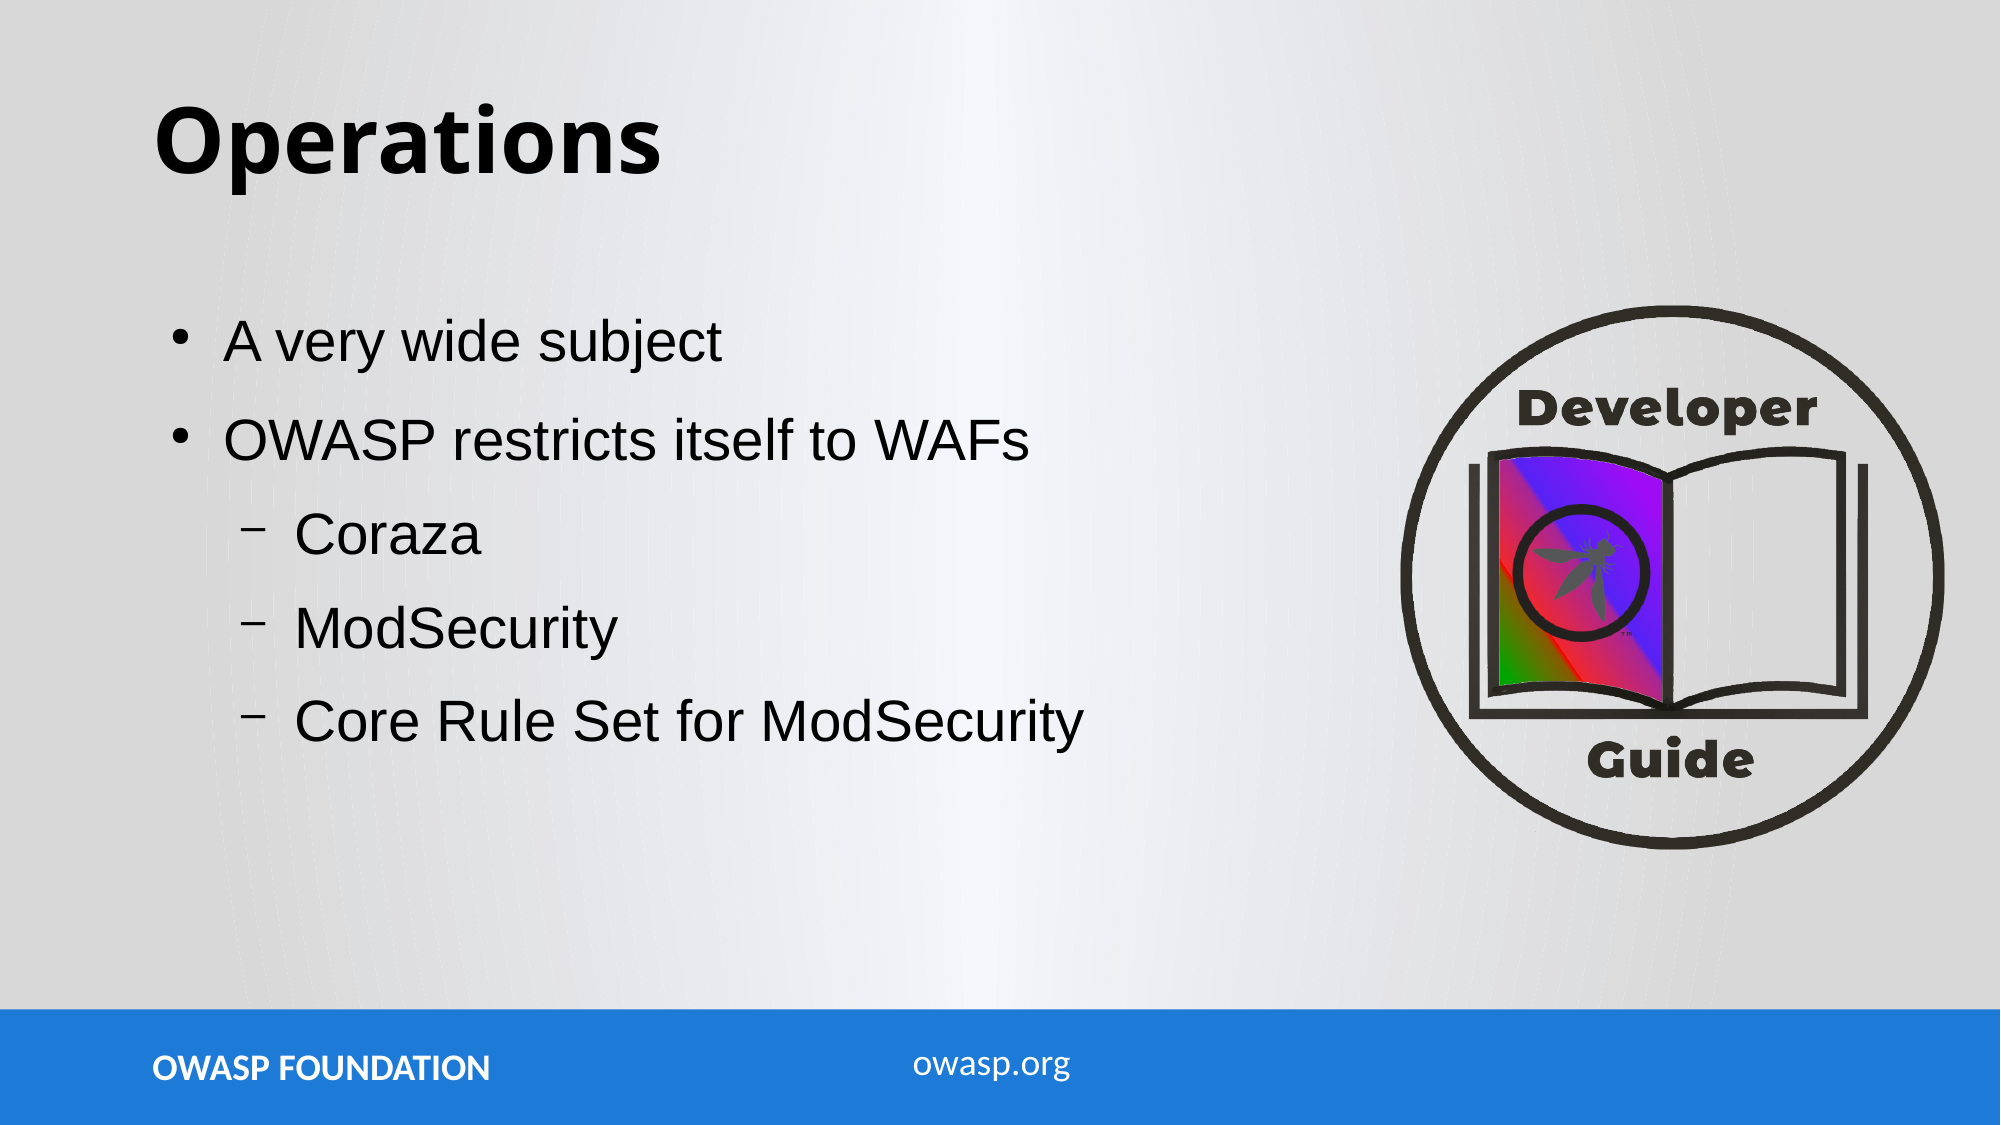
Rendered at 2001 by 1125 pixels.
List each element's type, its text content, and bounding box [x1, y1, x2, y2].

title Operations [137, 35, 1863, 253]
list A very wide subject OWASP restricts itself to WAFs Coraza ModSecurity Core Rule Set for ModSecurity [137, 295, 1163, 938]
picture [1387, 299, 1952, 864]
